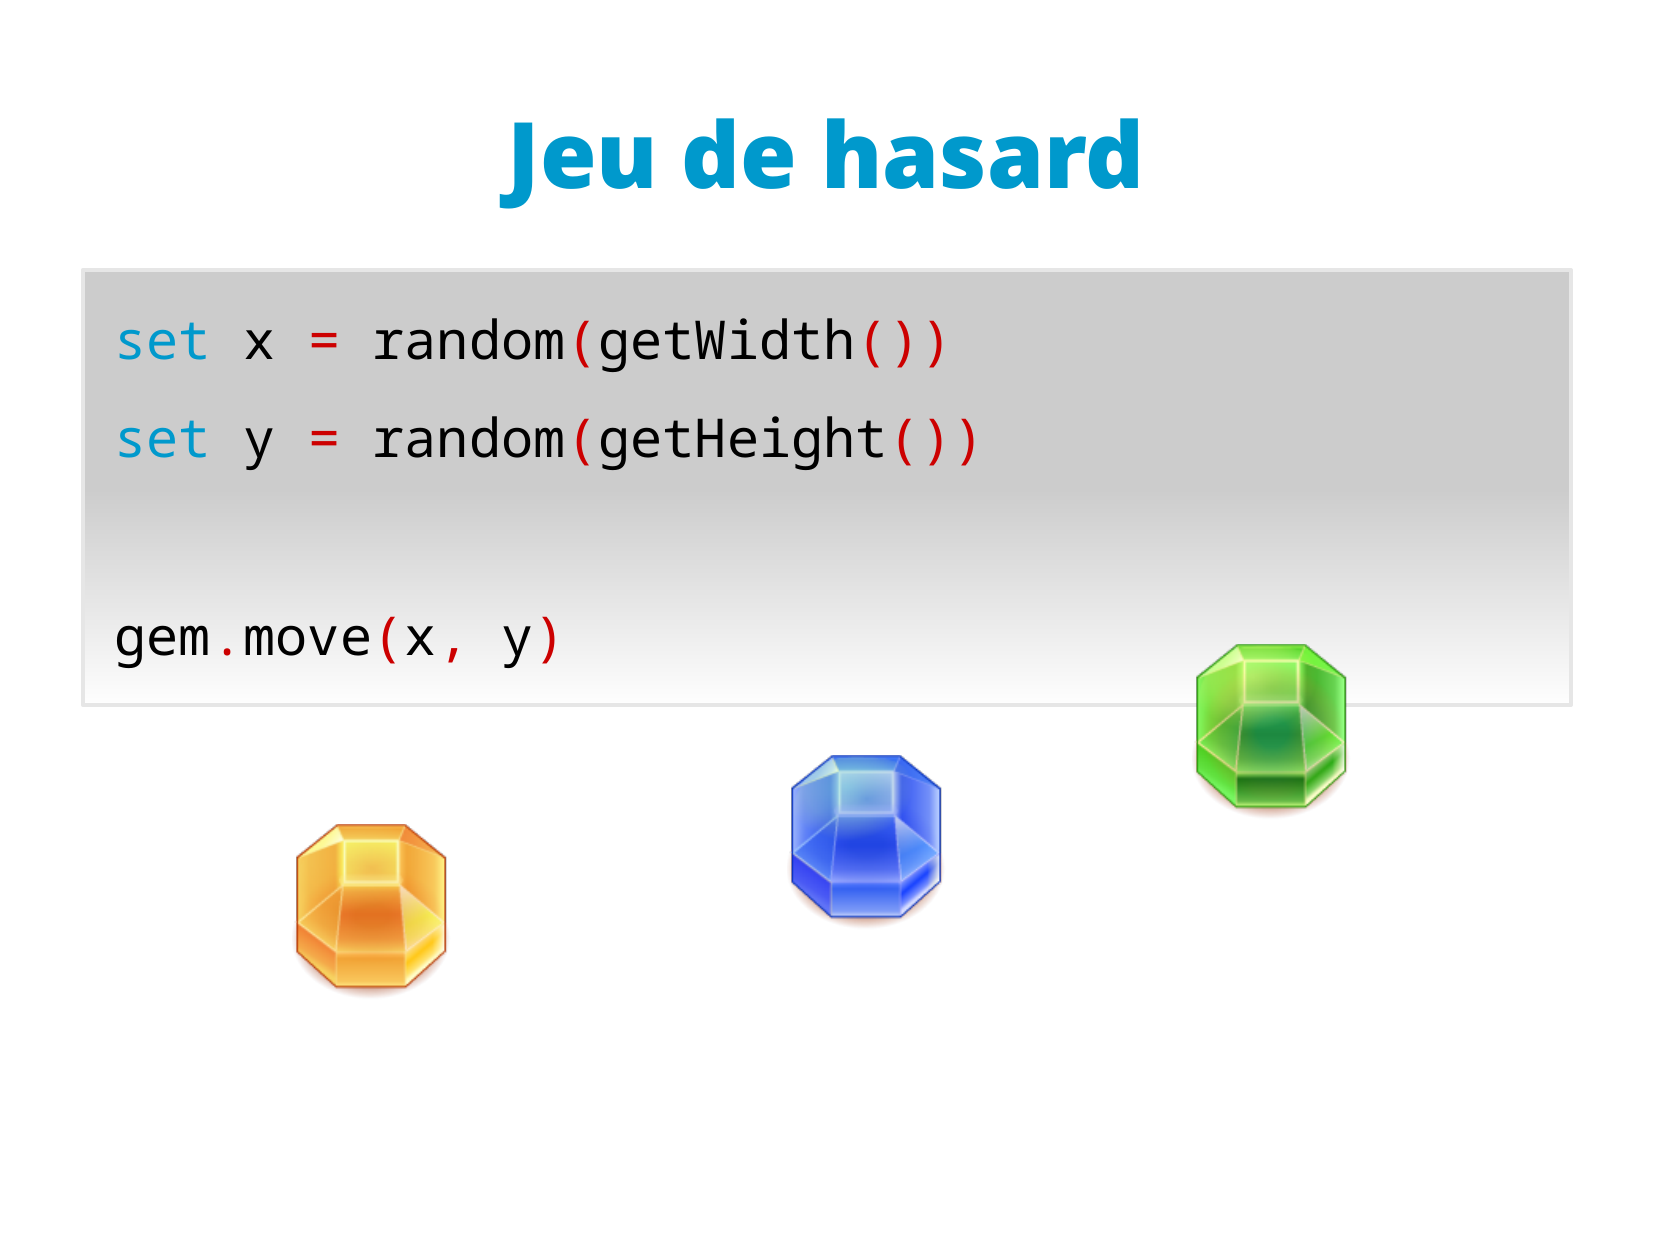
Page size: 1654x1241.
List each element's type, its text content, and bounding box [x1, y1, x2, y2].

list set x = random(getWidth()) set y = random(getHeight()) gem.move(x, y) [82, 270, 1571, 706]
picture [1192, 644, 1351, 820]
title Jeu de hasard [82, 49, 1571, 257]
picture [292, 824, 451, 1000]
picture [787, 755, 946, 931]
